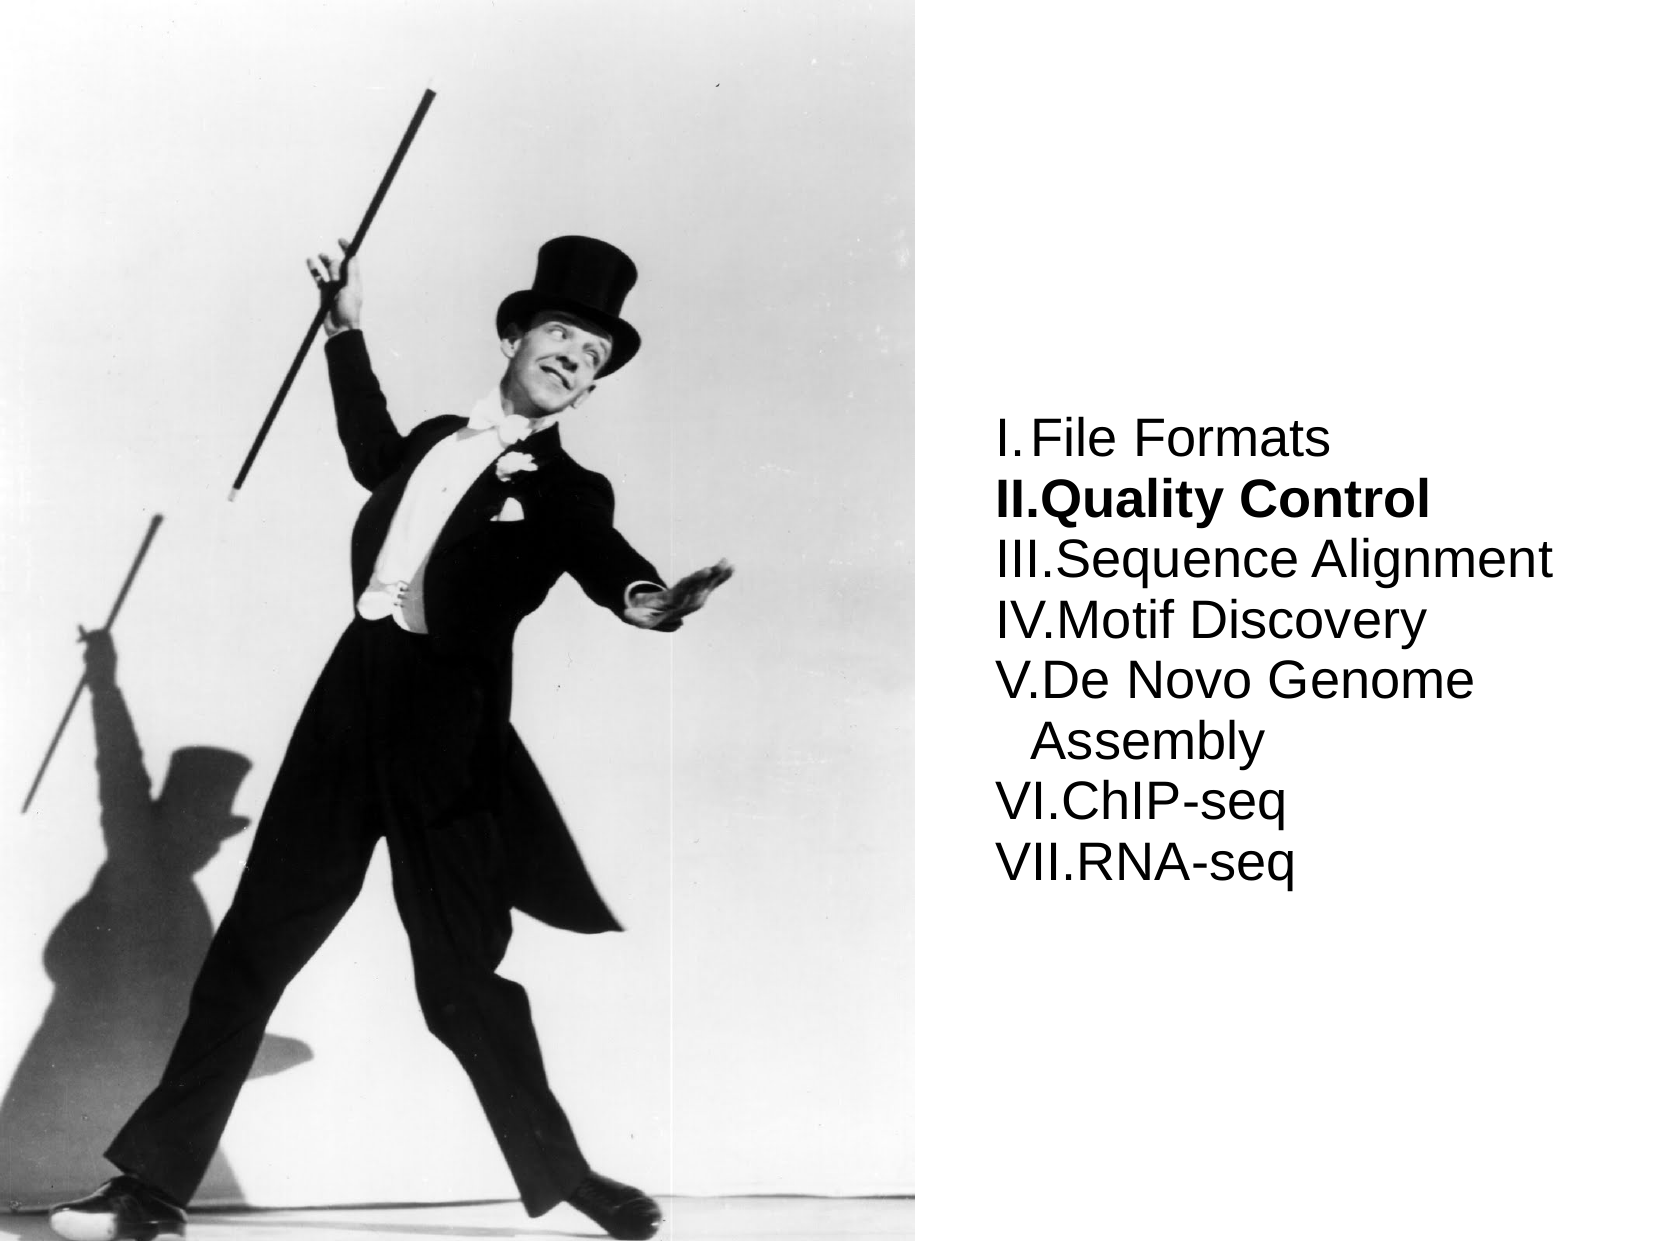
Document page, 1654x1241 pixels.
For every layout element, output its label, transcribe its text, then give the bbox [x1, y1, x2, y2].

picture [0, 0, 915, 1241]
subtitle File Formats Quality Control Sequence Alignment Motif Discovery De Novo Genome Assembly ChIP-seq RNA-seq [960, 290, 1636, 1010]
